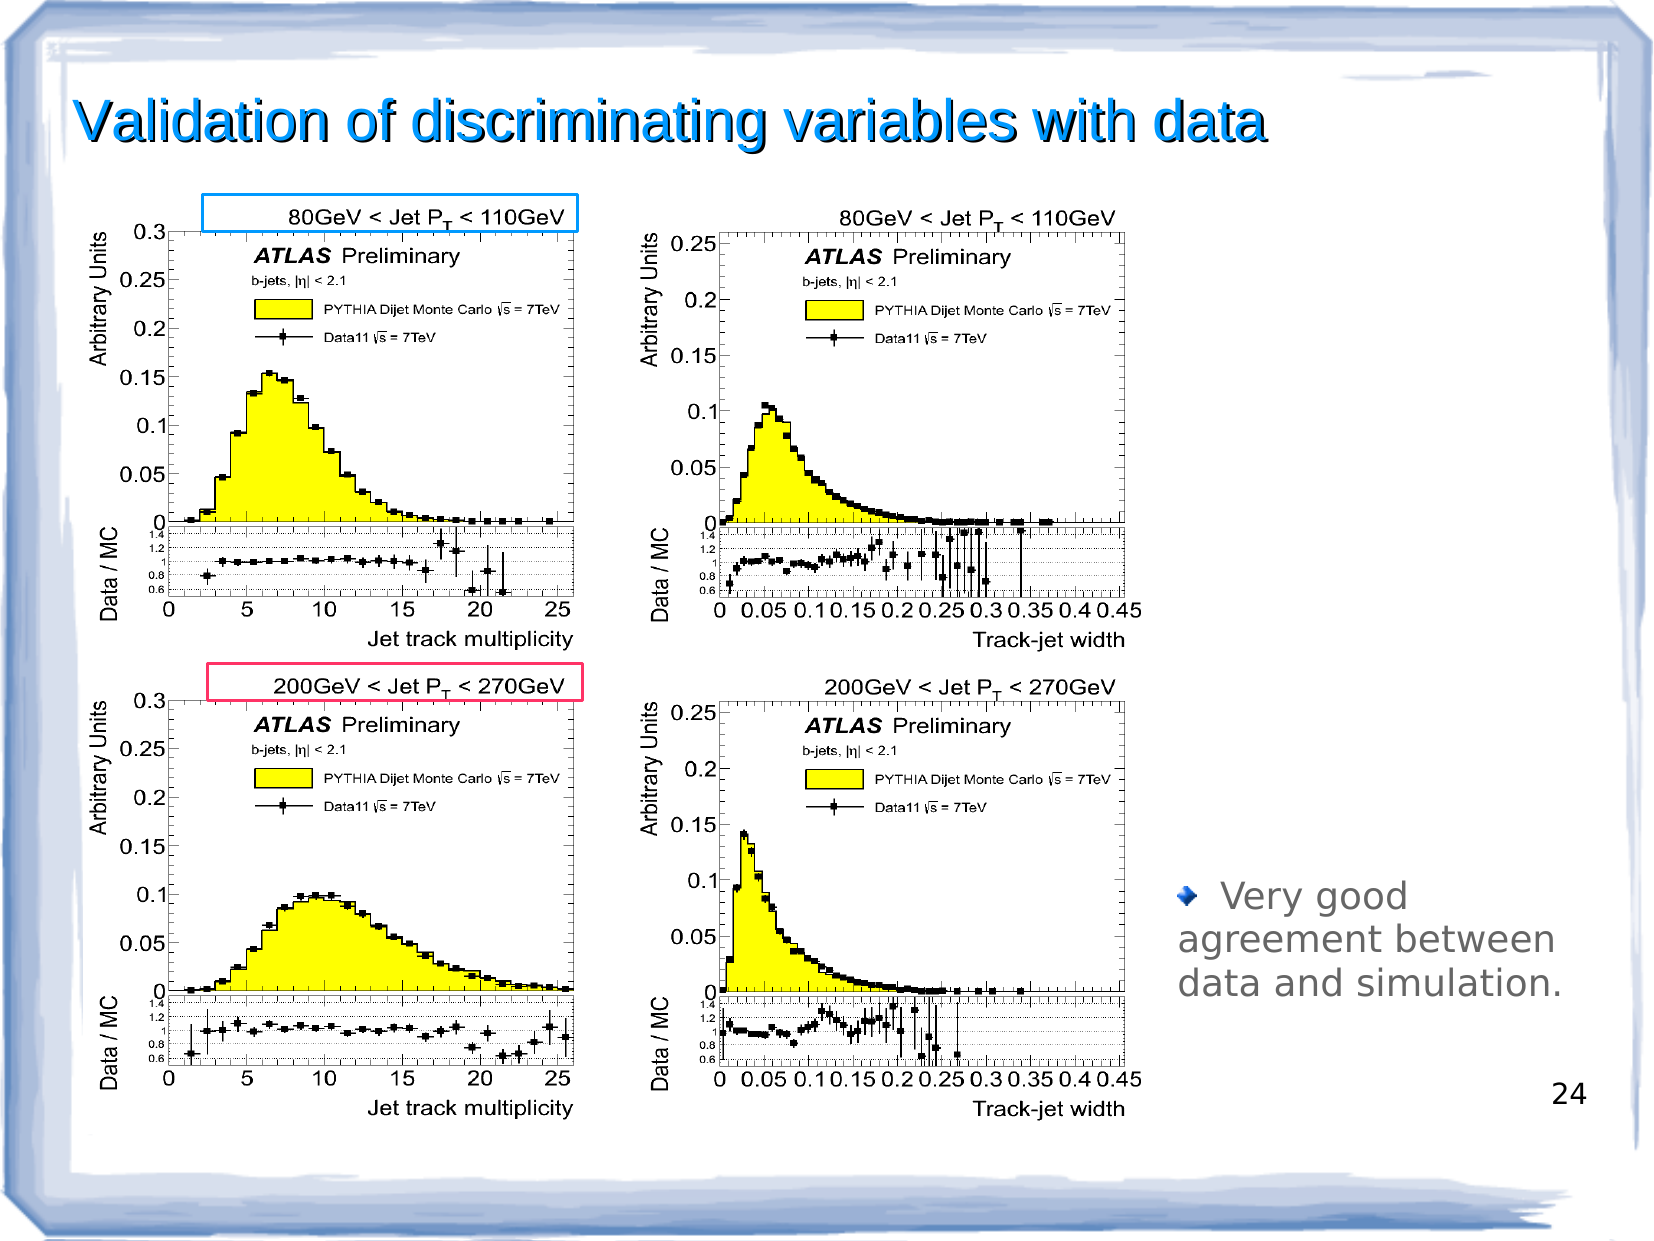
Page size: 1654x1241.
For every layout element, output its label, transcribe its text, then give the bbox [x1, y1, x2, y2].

picture [0, 0, 1654, 1241]
text_box Very good agreement between data and simulation. [1162, 867, 1613, 1013]
title Validation of discriminating variables with data [72, 49, 1536, 191]
